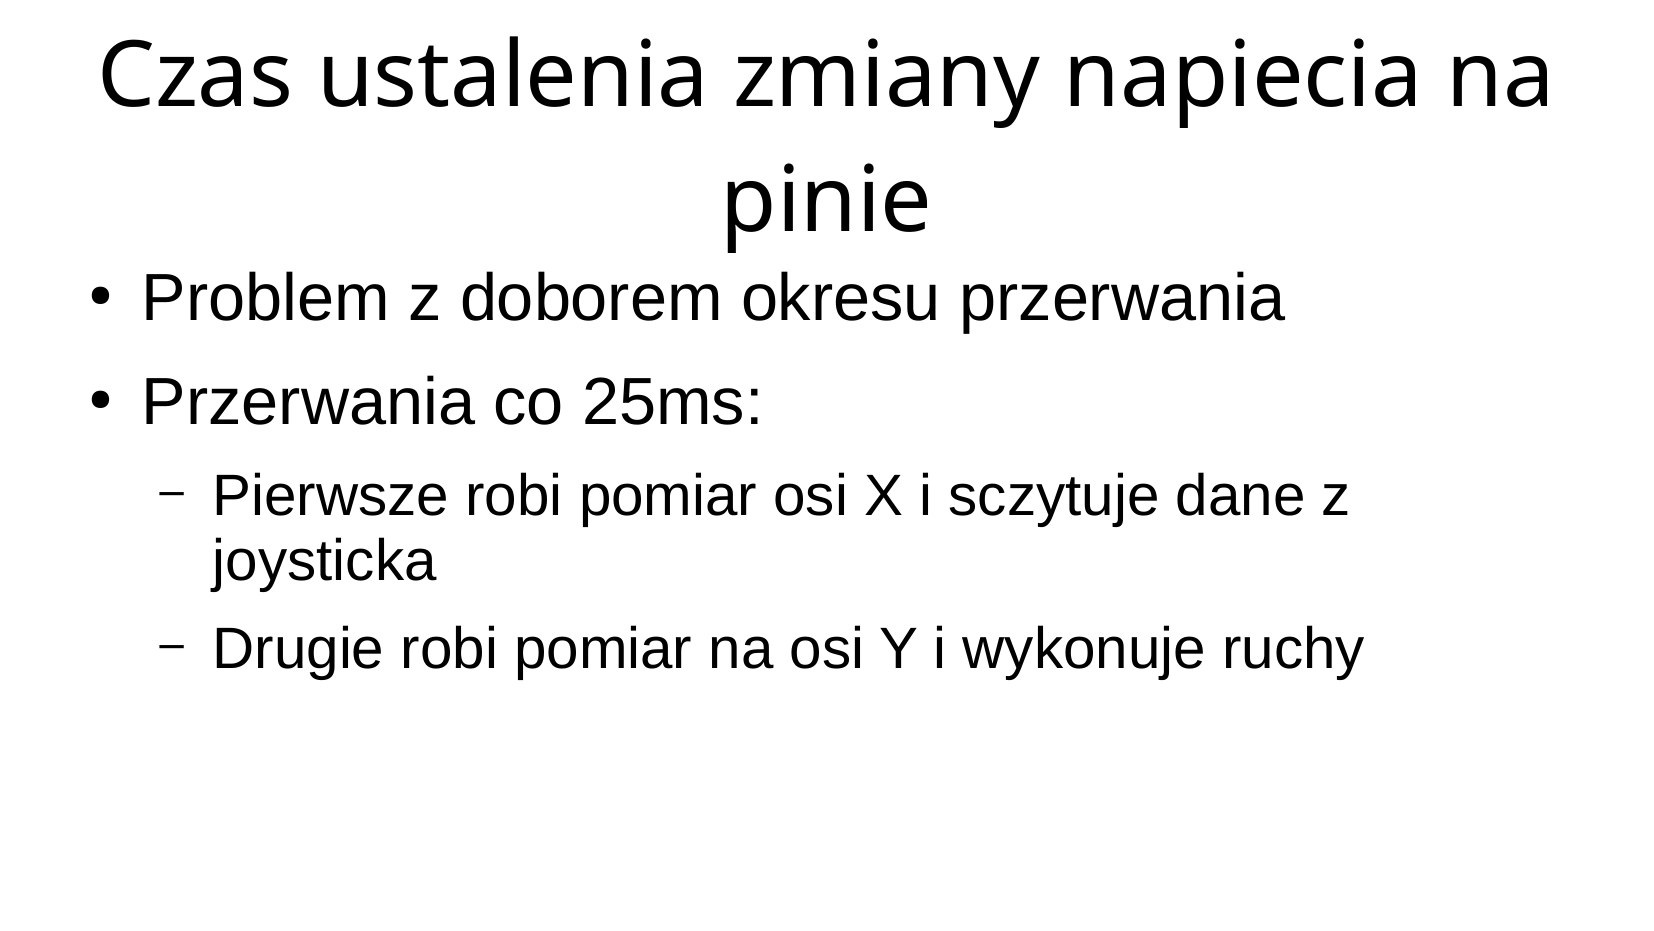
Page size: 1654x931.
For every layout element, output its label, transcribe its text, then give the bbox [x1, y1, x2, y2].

title Czas ustalenia zmiany napiecia na pinie [82, 31, 1571, 237]
list Problem z doborem okresu przerwania Przerwania co 25ms: Pierwsze robi pomiar osi X i sczytuje dane z joysticka Drugie robi pomiar na osi Y i wykonuje ruchy [70, 259, 1560, 800]
